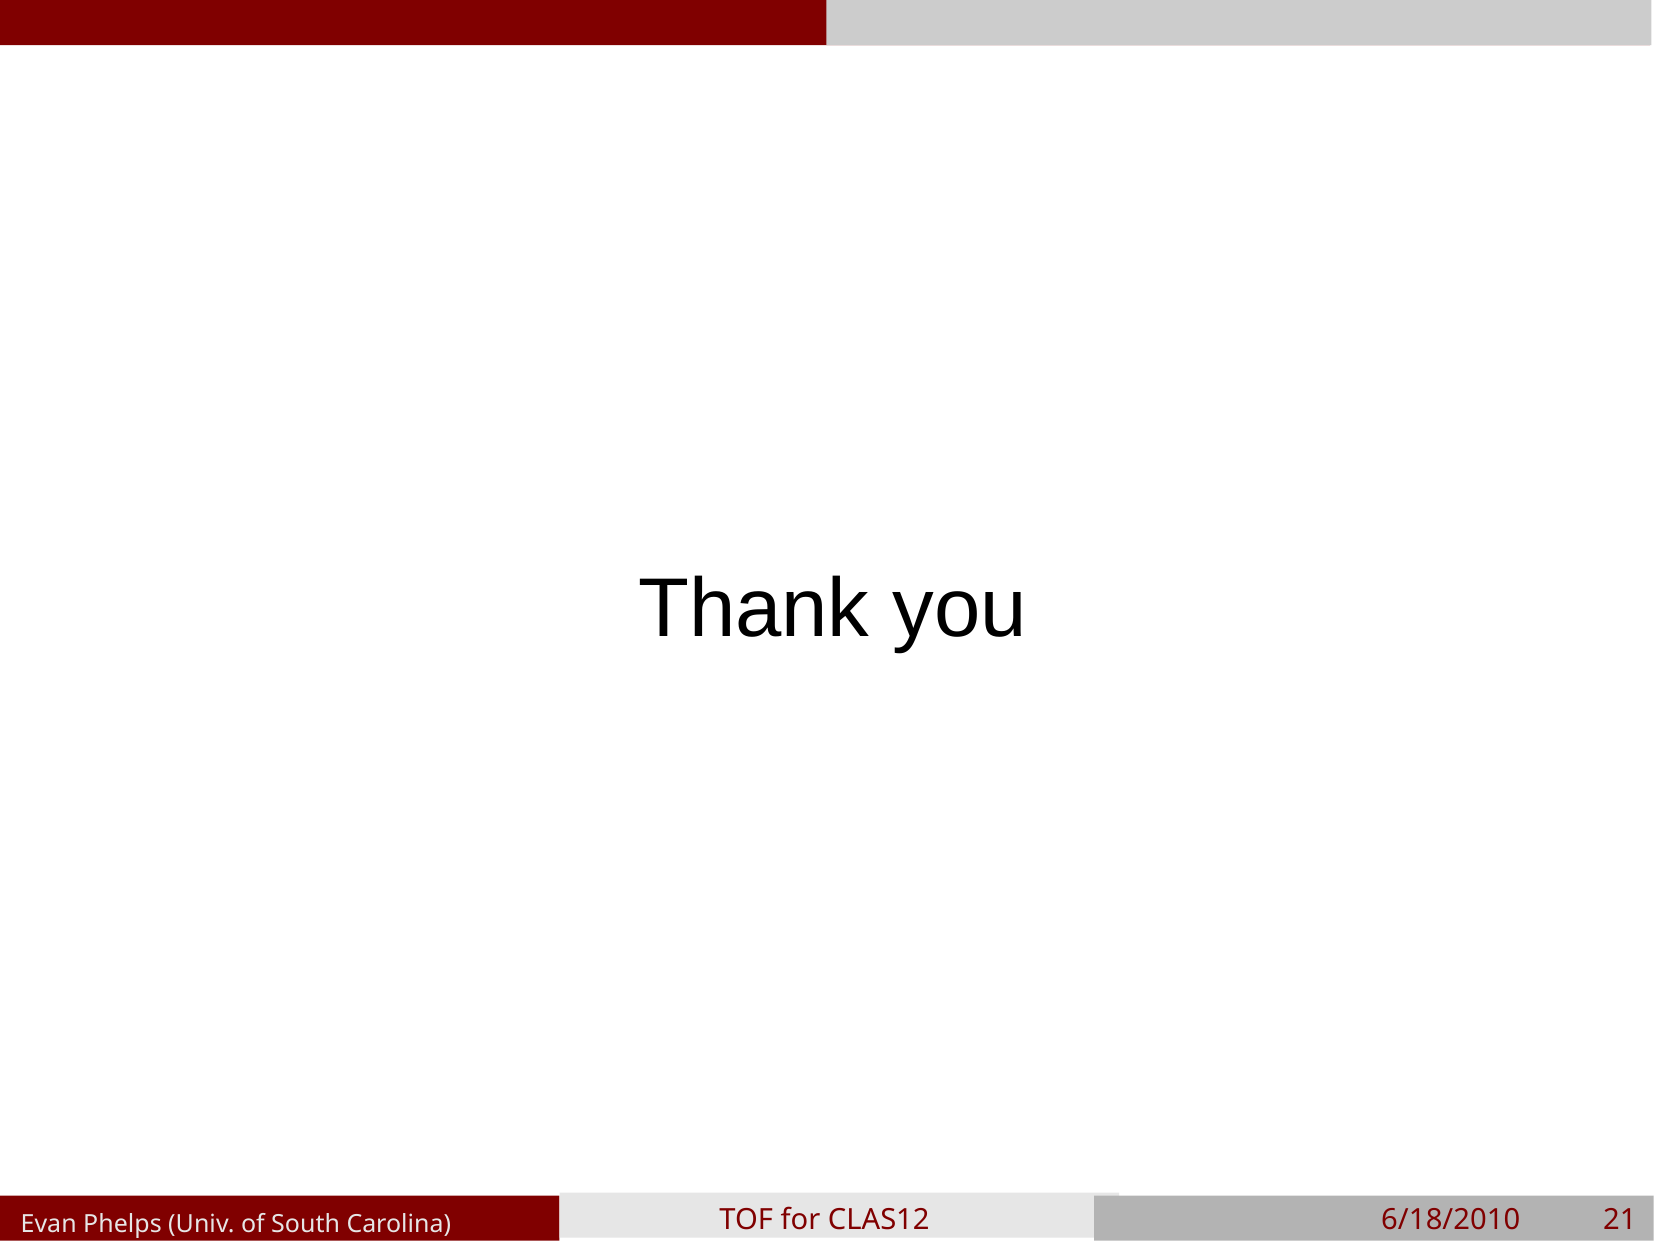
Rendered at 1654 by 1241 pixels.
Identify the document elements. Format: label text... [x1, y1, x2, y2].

title Thank you [88, 546, 1578, 670]
